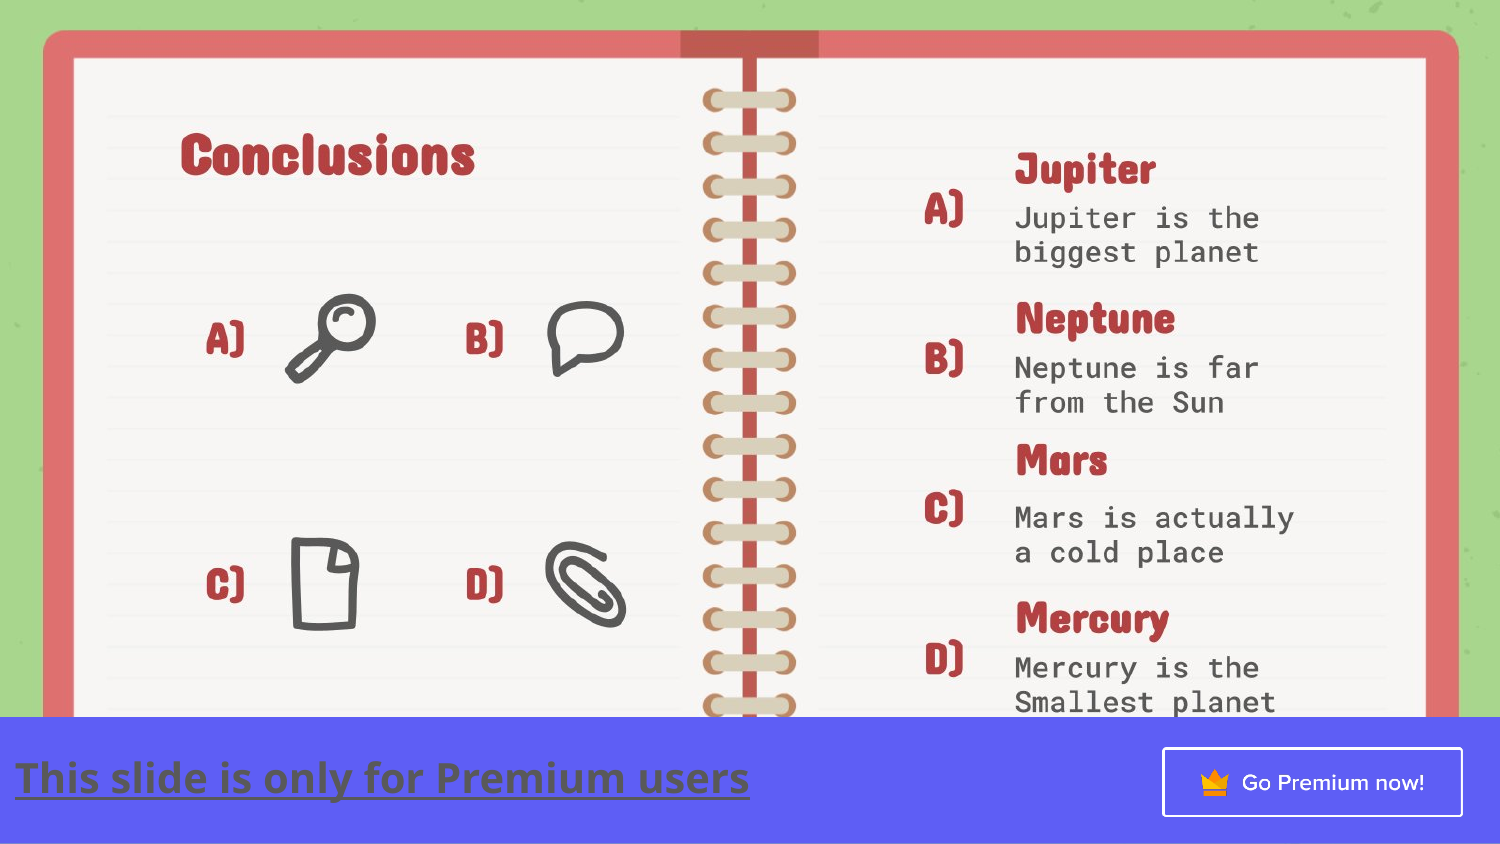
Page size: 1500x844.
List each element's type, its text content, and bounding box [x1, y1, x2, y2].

text_box This slide is only for Premium users [0, 717, 1500, 844]
picture [0, 0, 1500, 717]
picture [1162, 747, 1463, 817]
